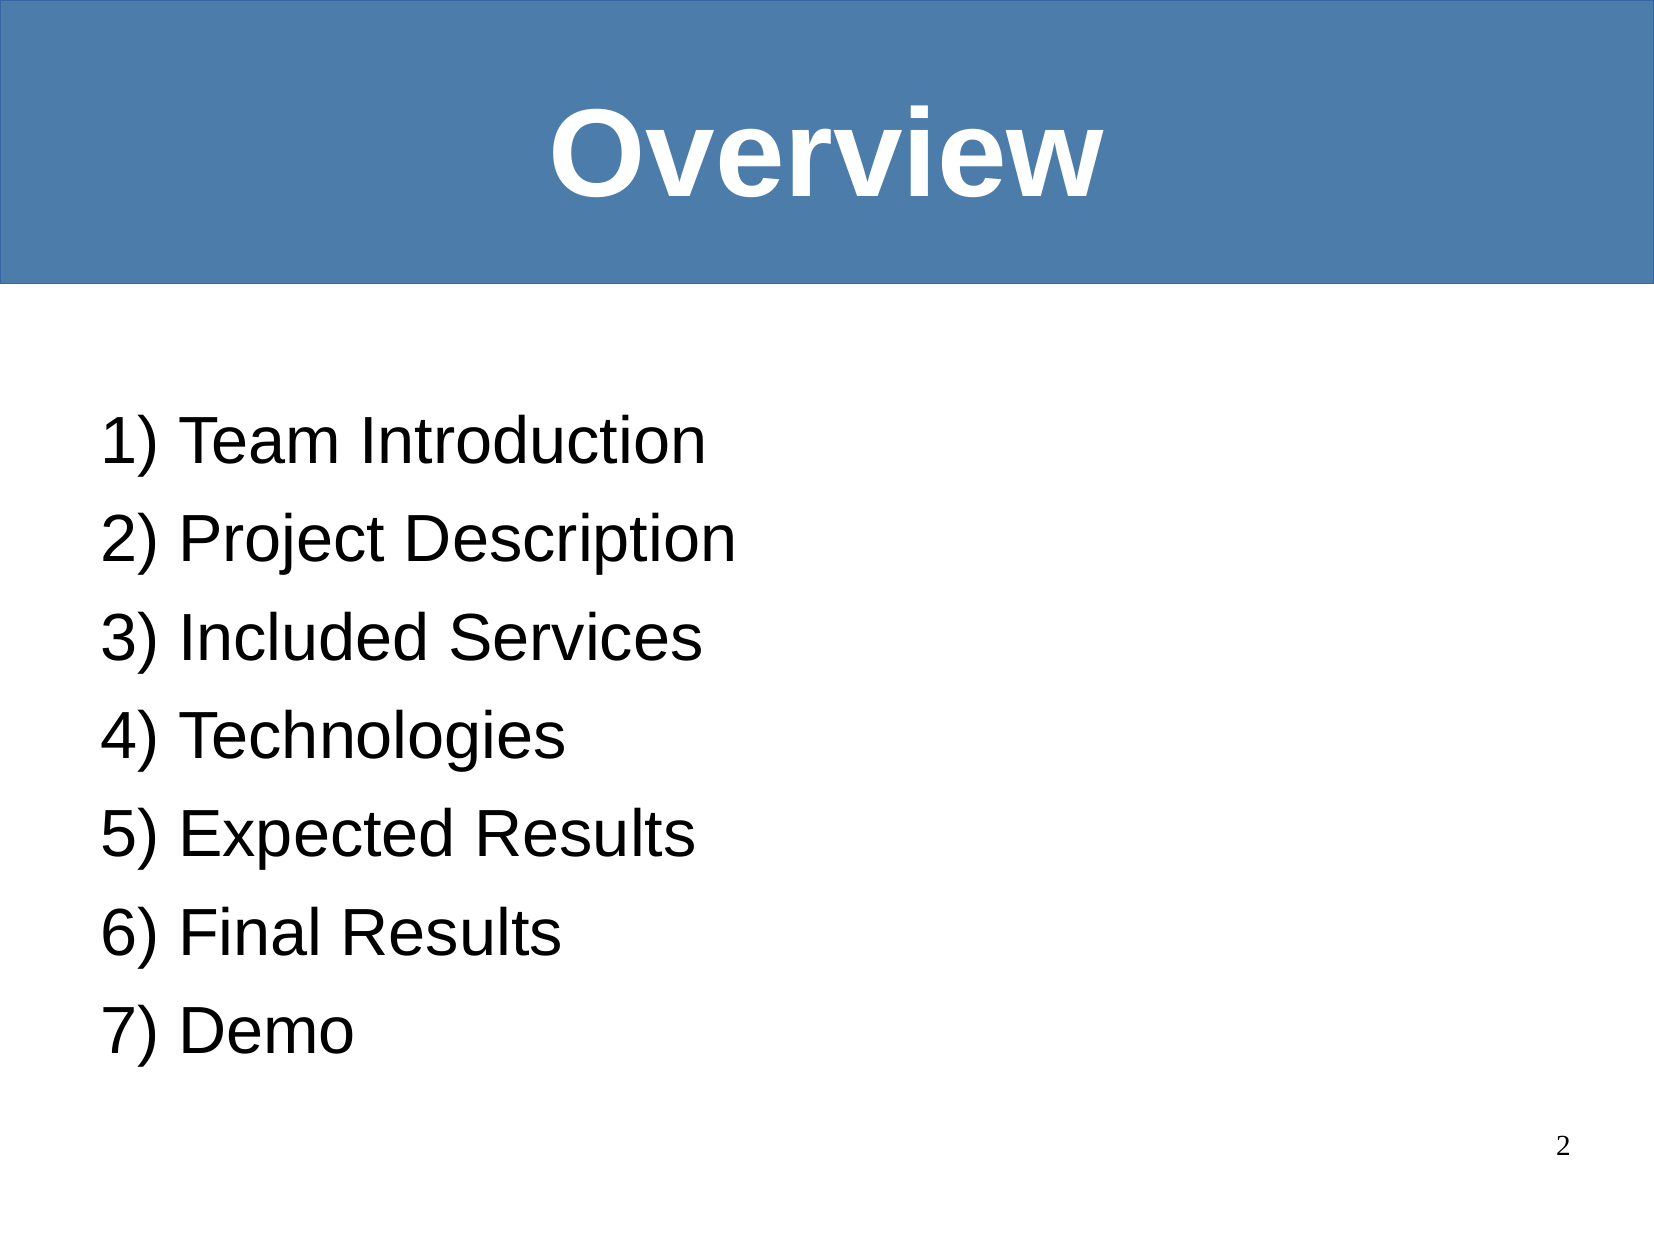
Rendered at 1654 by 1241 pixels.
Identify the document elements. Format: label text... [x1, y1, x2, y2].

list Team Introduction Project Description Included Services Technologies Expected Results Final Results Demo [82, 402, 1571, 1123]
title Overview [82, 49, 1571, 257]
text_box [0, 0, 1654, 284]
